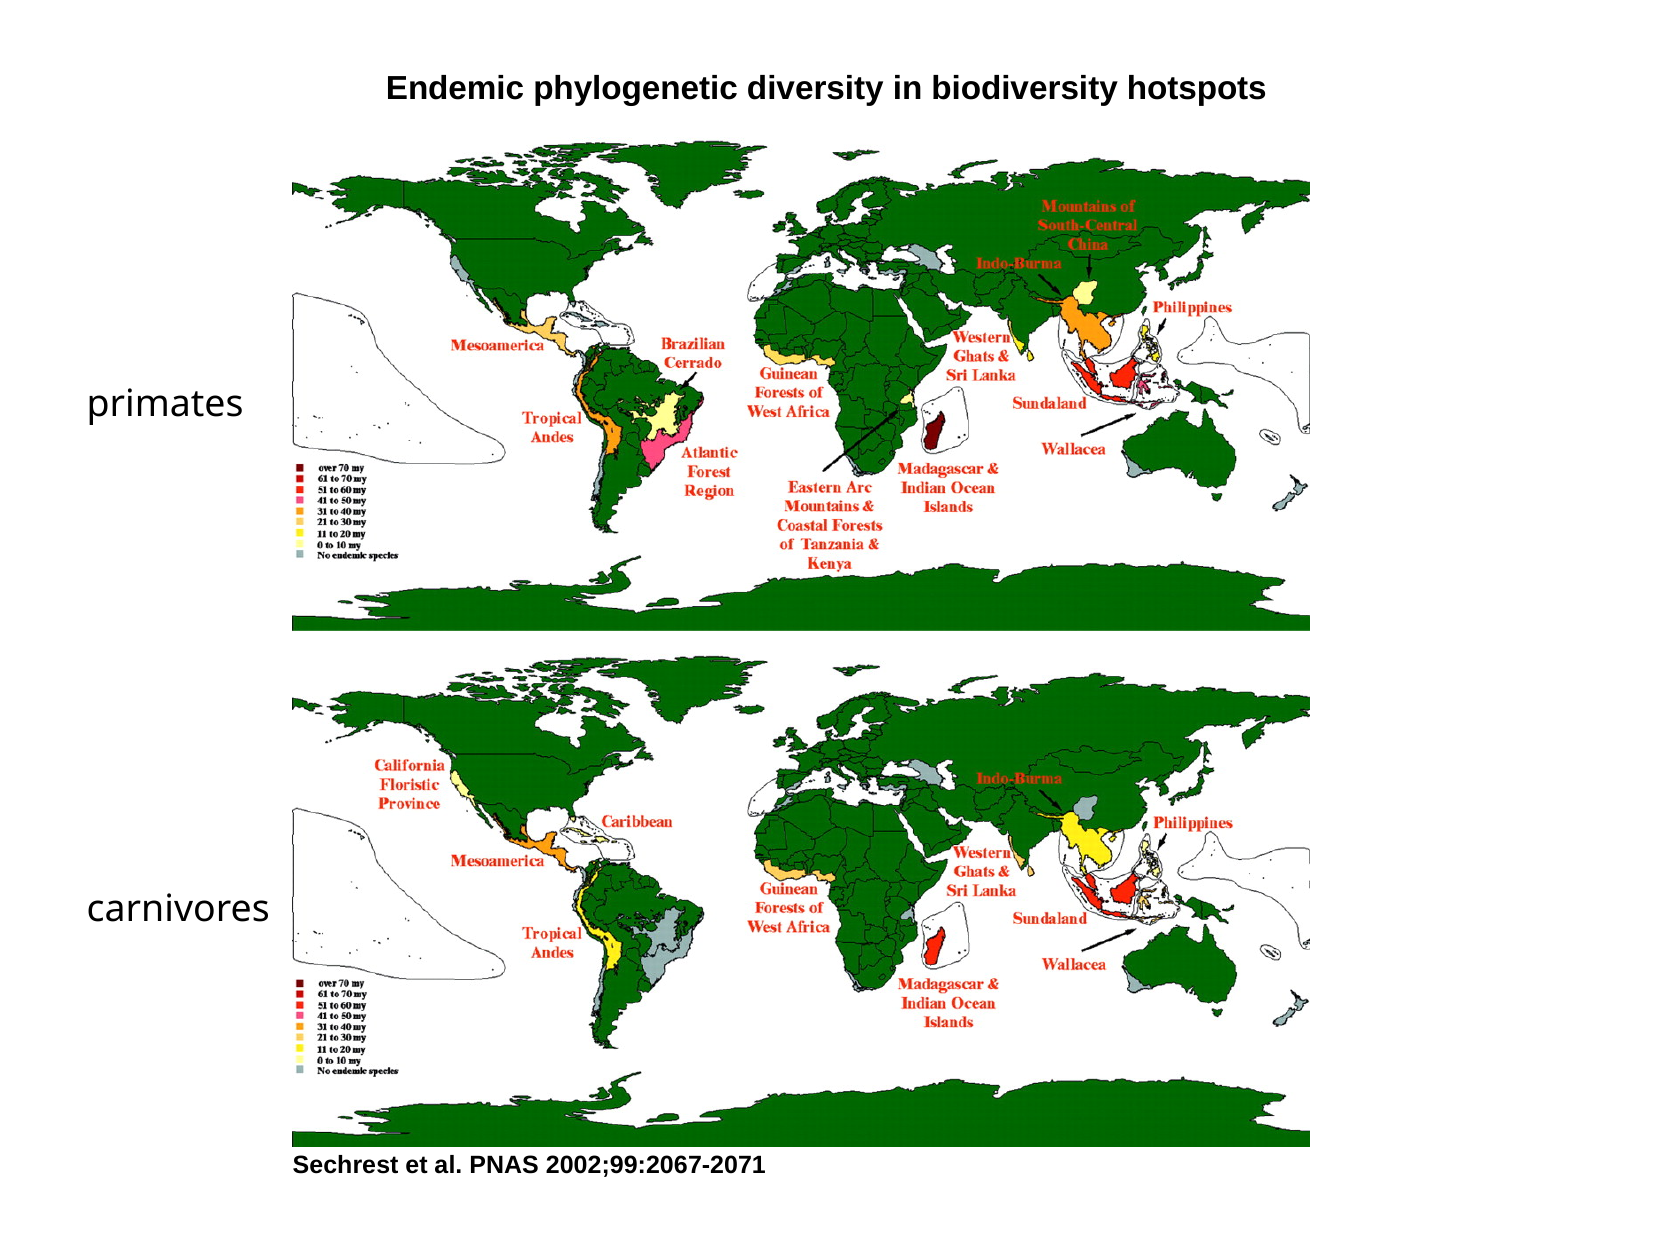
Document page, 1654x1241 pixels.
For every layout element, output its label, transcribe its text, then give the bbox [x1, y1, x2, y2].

text_box Endemic phylogenetic diversity in biodiversity hotspots [58, 69, 1596, 108]
text_box carnivores [71, 874, 284, 942]
text_box Sechrest et al. PNAS 2002;99:2067-2071 [292, 1150, 1002, 1180]
text_box primates [71, 369, 256, 437]
picture [292, 137, 1310, 1147]
